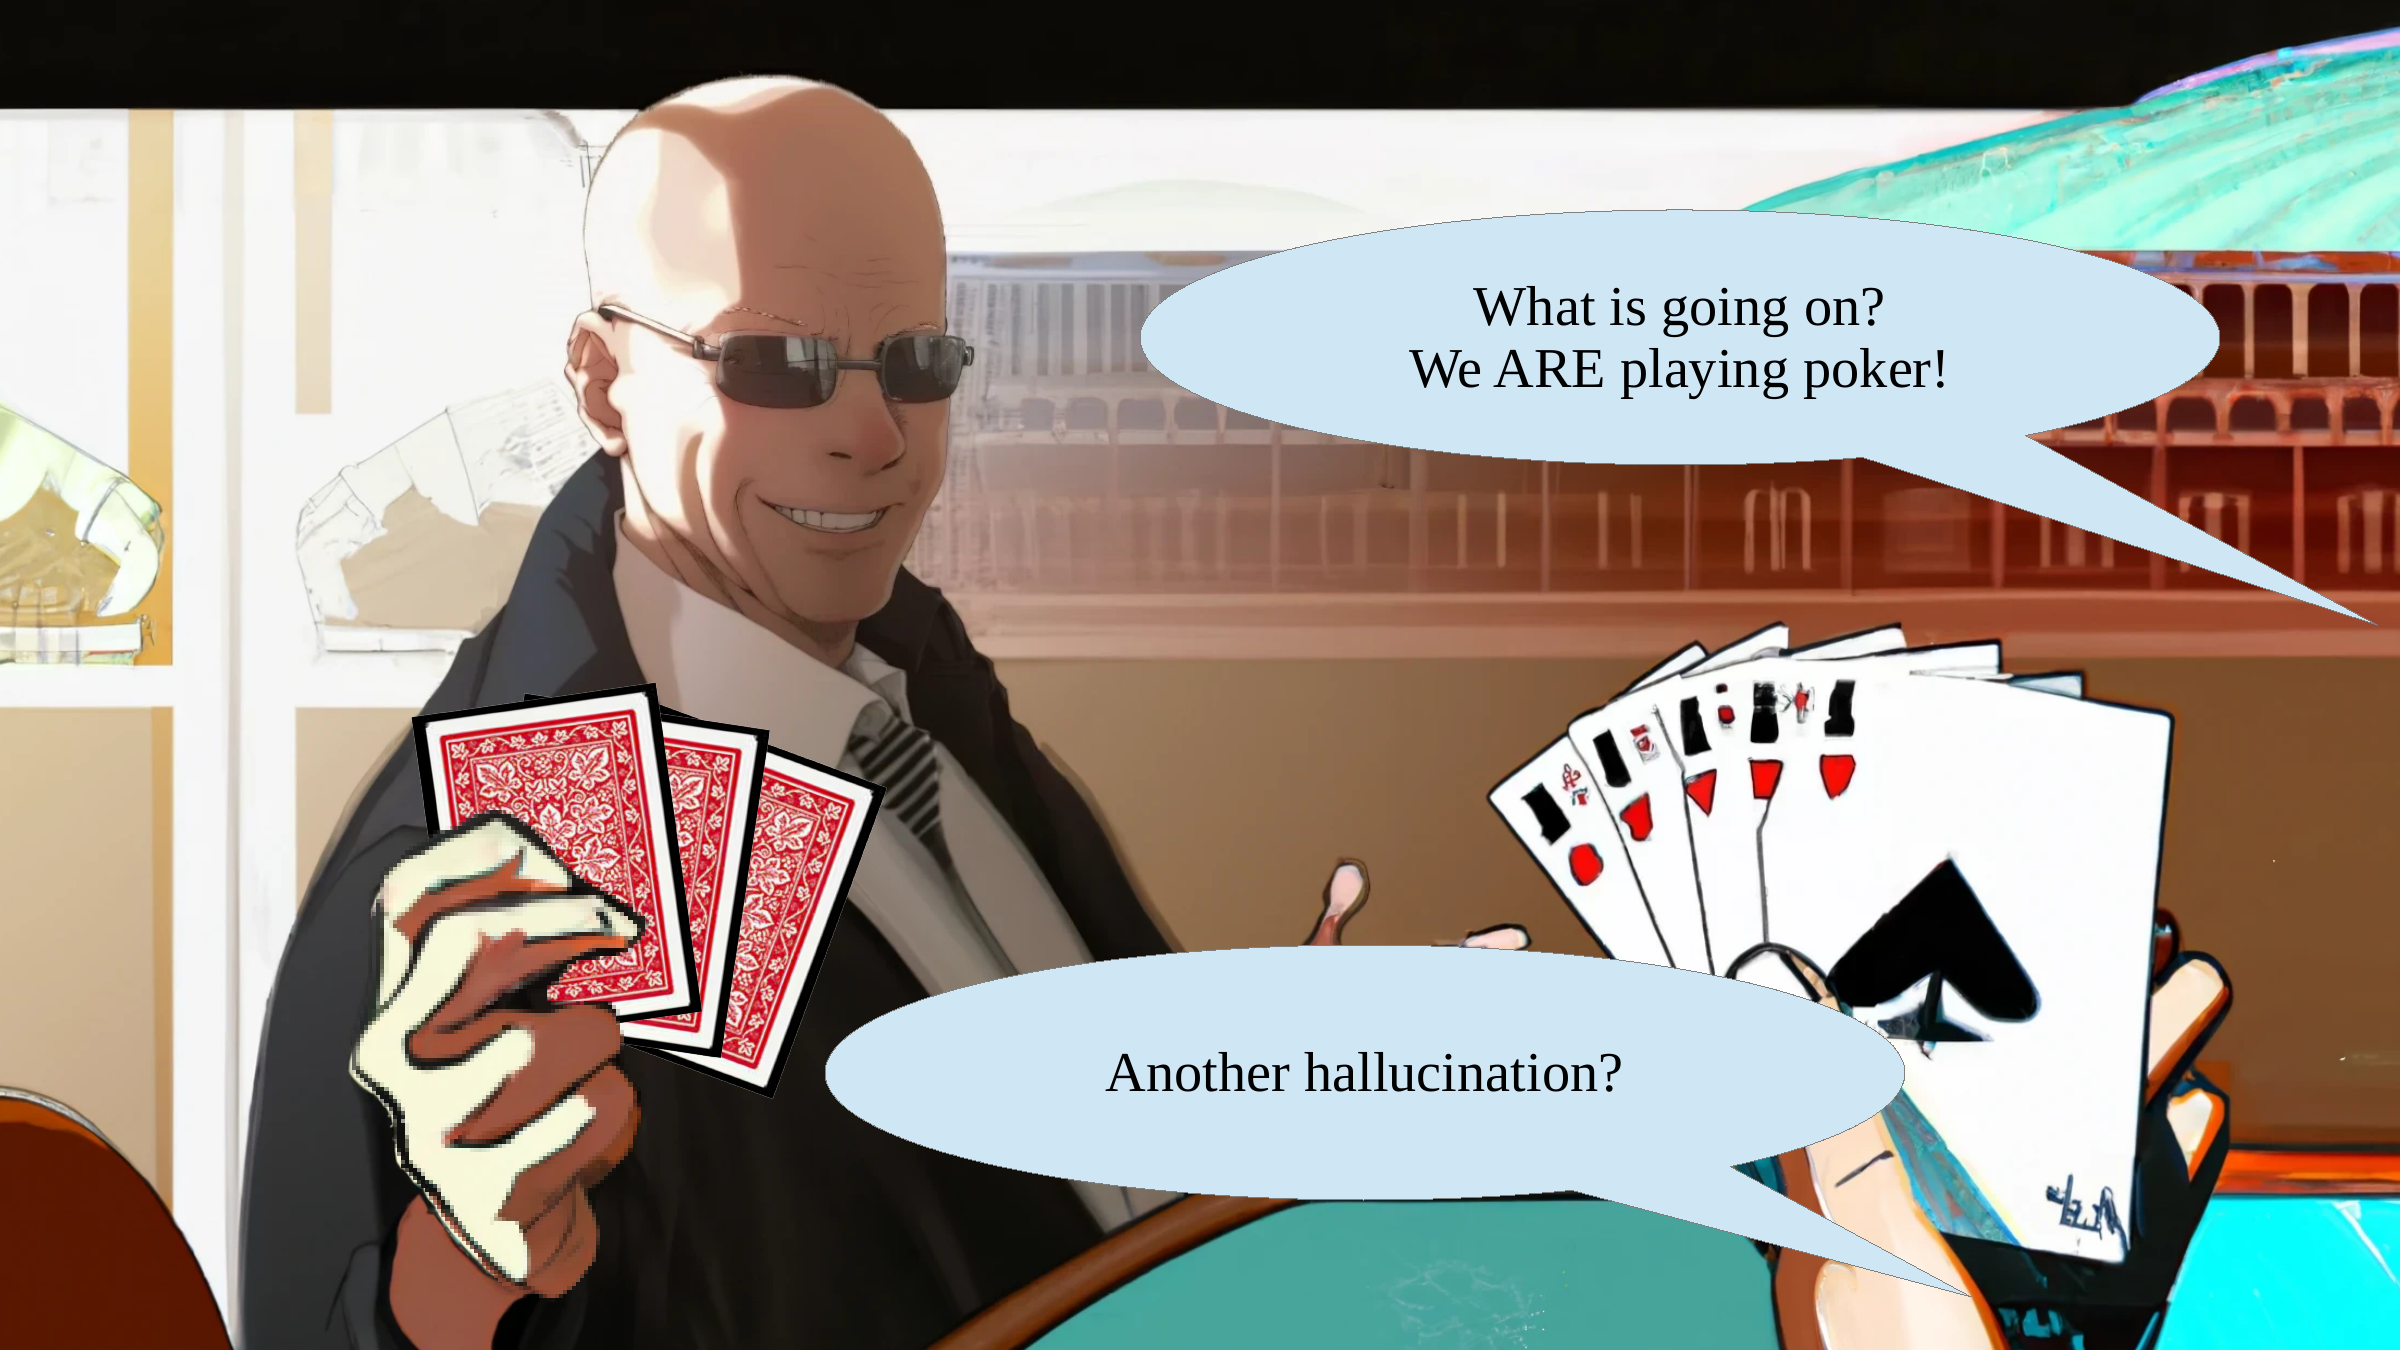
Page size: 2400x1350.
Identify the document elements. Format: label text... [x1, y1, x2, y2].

text_box Another hallucination? [825, 945, 1972, 1297]
picture [0, 0, 2400, 1350]
text_box What is going on? We ARE playing poker! [1140, 209, 2378, 626]
